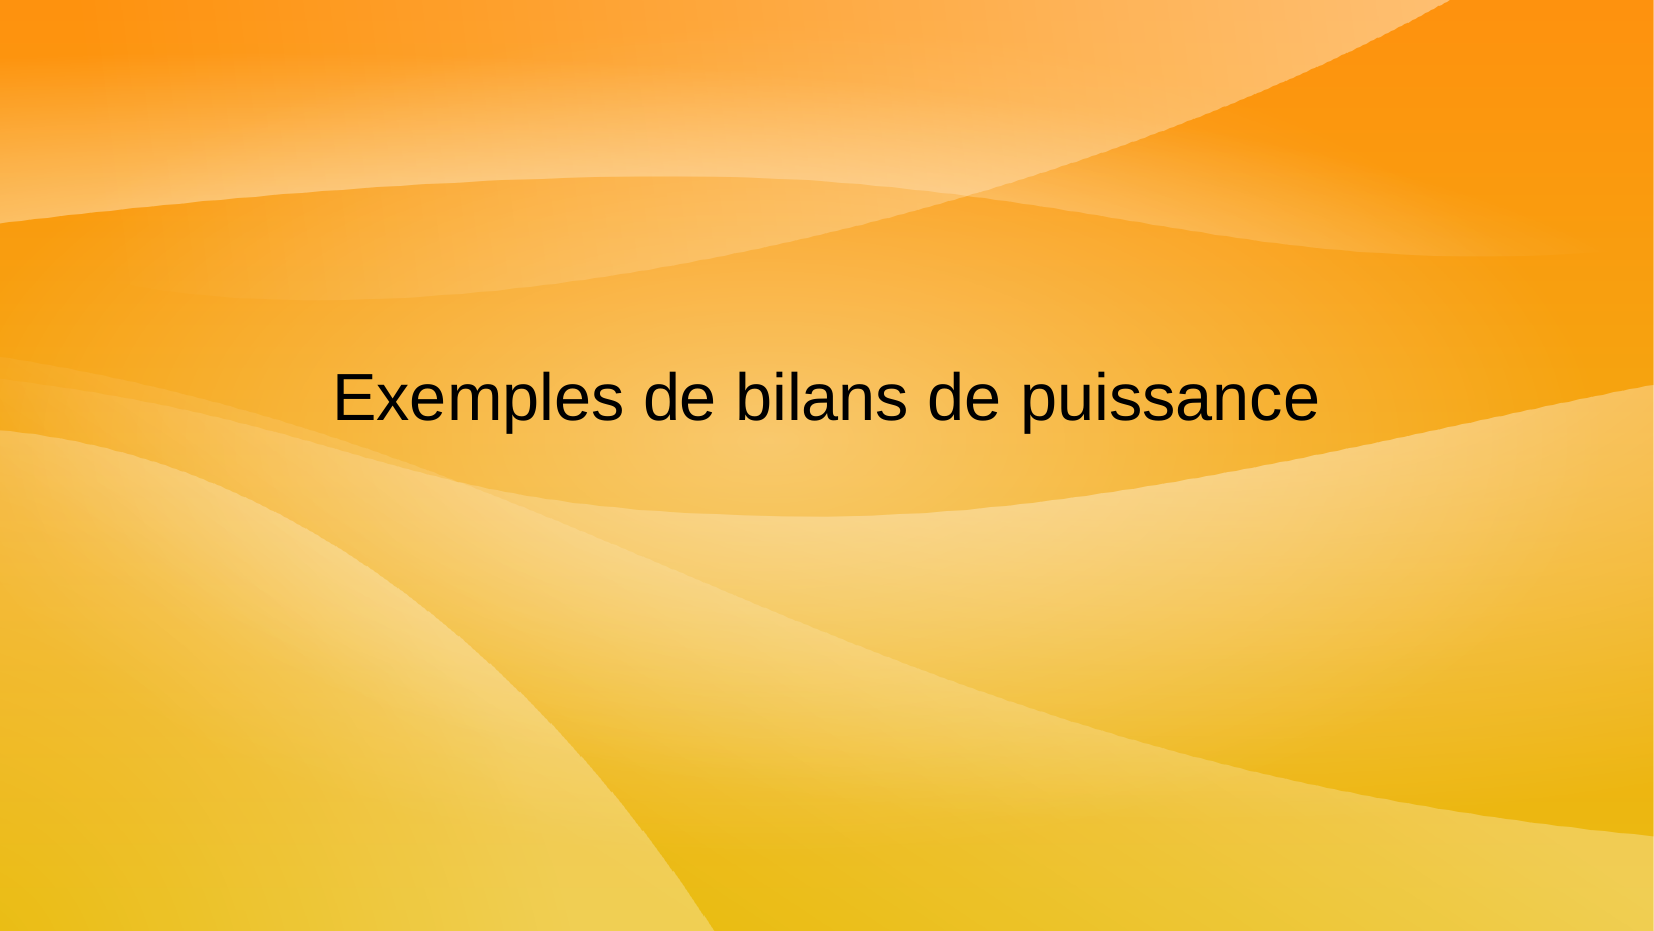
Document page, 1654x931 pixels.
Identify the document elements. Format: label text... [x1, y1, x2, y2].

picture [0, 0, 1654, 931]
subtitle Exemples de bilans de puissance [82, 37, 1571, 757]
